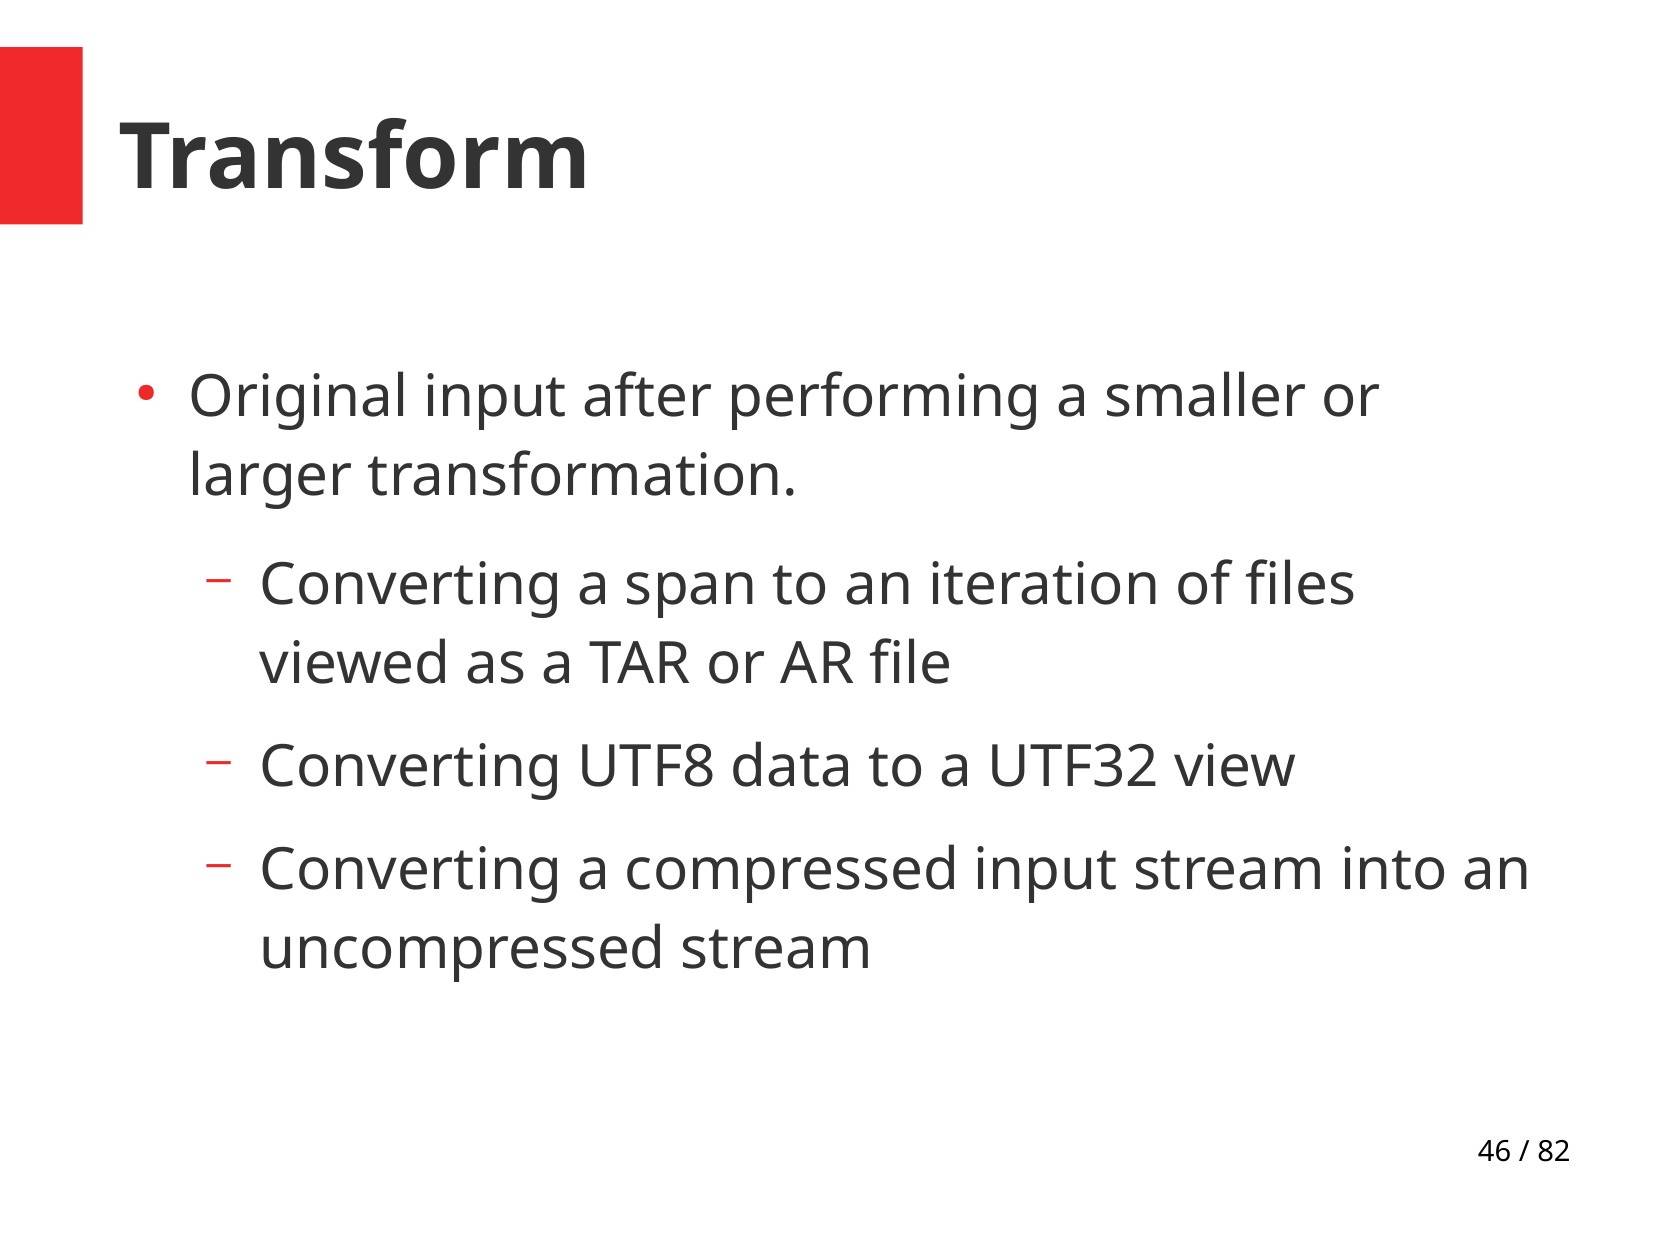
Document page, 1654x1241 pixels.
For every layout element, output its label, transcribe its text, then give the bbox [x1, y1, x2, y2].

title Transform [118, 49, 1571, 257]
list Original input after performing a smaller or larger transformation. Converting a span to an iteration of files viewed as a TAR or AR file Converting UTF8 data to a UTF32 view Converting a compressed input stream into an uncompressed stream [118, 354, 1536, 1074]
